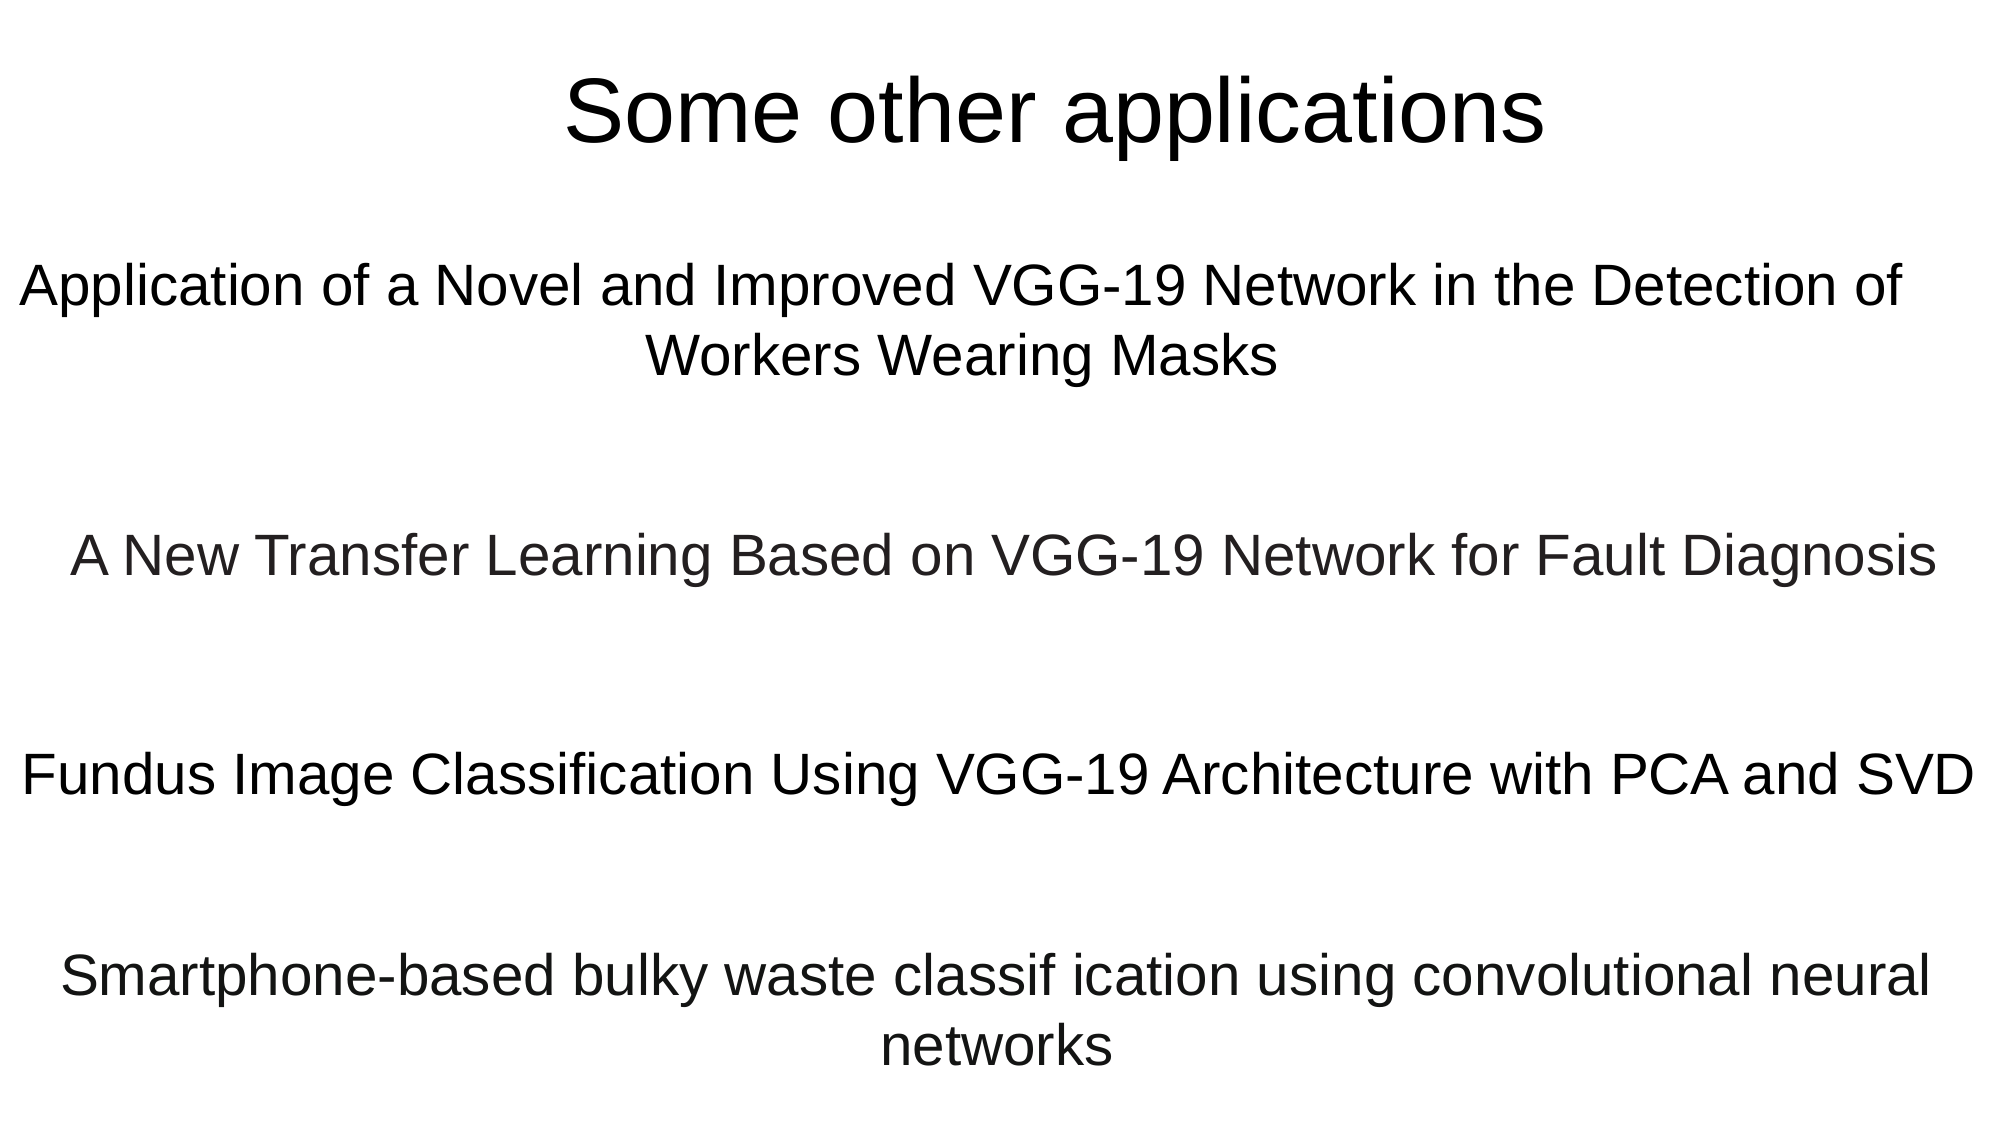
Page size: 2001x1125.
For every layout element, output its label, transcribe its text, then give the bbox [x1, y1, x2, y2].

text_box Smartphone-based bulky waste classif ication using convolutional neural networks [27, 929, 1967, 1087]
text_box A New Transfer Learning Based on VGG-19 Network for Fault Diagnosis [55, 509, 1967, 596]
text_box Application of a Novel and Improved VGG-19 Network in the Detection of Workers Wearing Masks [0, 240, 1926, 397]
text_box Some other applications [548, 43, 1573, 171]
text_box Fundus Image Classiﬁcation Using VGG-19 Architecture with PCA and SVD [0, 728, 2000, 815]
